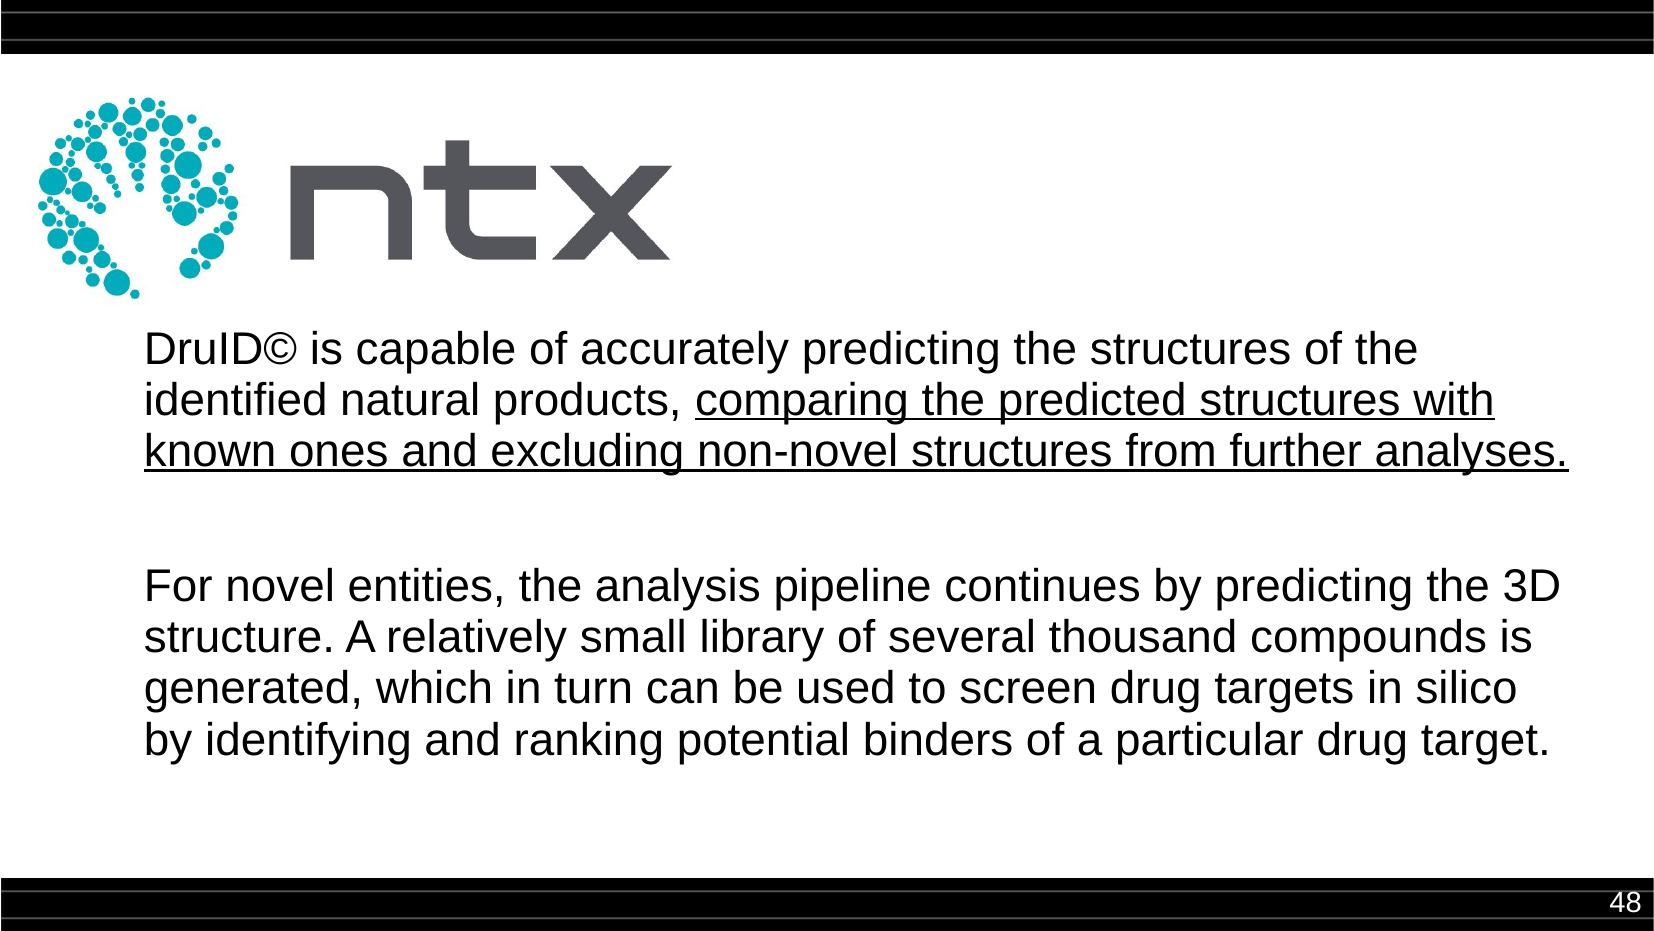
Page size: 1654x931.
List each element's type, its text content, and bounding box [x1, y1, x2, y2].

picture [1, 0, 1654, 54]
picture [1, 878, 1654, 931]
list DruID© is capable of accurately predicting the structures of the identified natural products, comparing the predicted structures with known ones and excluding non-novel structures from further analyses. For novel entities, the analysis pipeline continues by predicting the 3D structure. A relatively small library of several thousand compounds is generated, which in turn can be used to screen drug targets in silico by identifying and ranking potential binders of a particular drug target. [105, 322, 1576, 803]
picture [16, 73, 691, 323]
